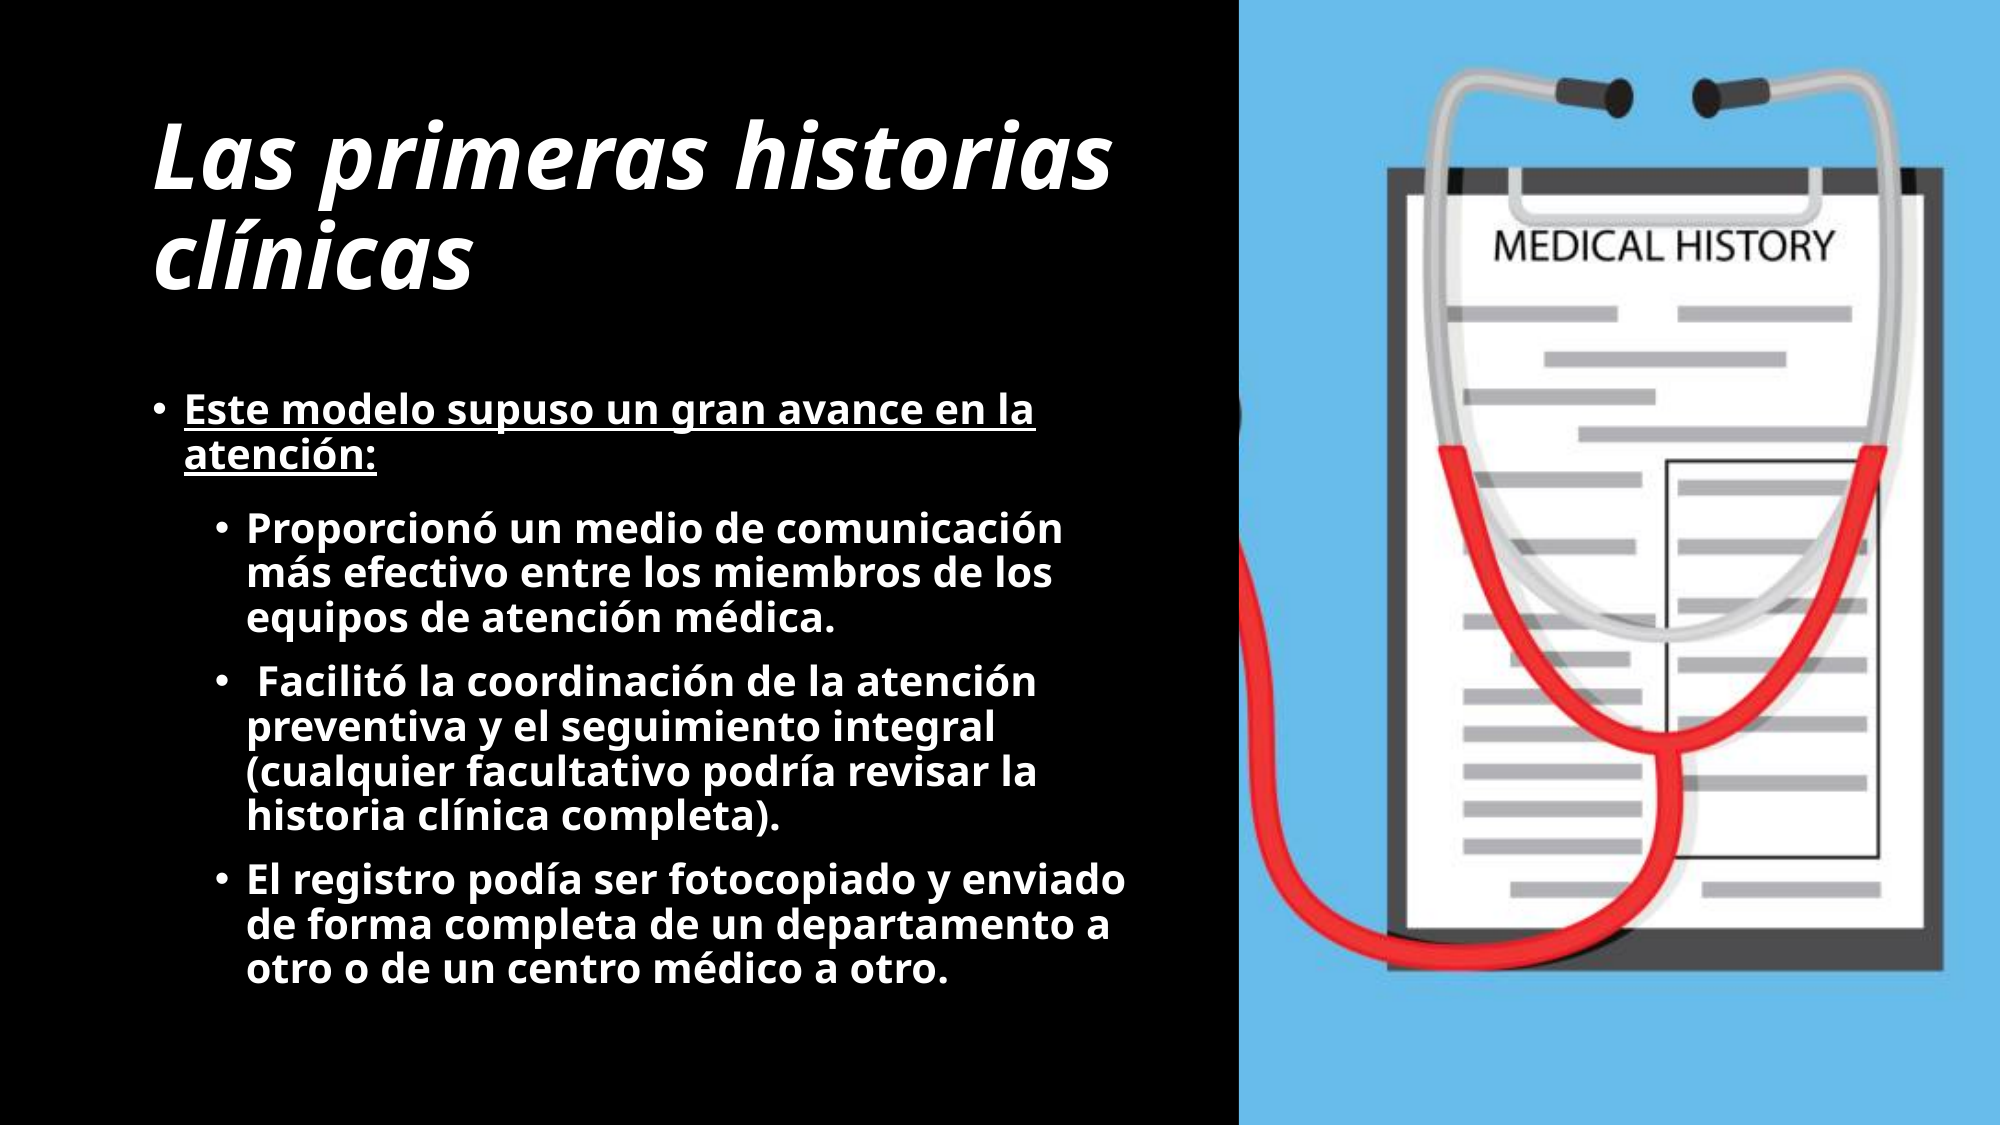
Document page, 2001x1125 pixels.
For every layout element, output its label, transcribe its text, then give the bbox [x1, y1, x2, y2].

list Este modelo supuso un gran avance en la atención: Proporcionó un medio de comunicación más efectivo entre los miembros de los equipos de atención médica. Facilitó la coordinación de la atención preventiva y el seguimiento integral (cualquier facultativo podría revisar la historia clínica completa). El registro podía ser fotocopiado y enviado de forma completa de un departamento a otro o de un centro médico a otro. [137, 381, 1164, 1014]
title Las primeras historias clínicas [137, 59, 1164, 360]
picture [1238, 0, 2000, 1125]
